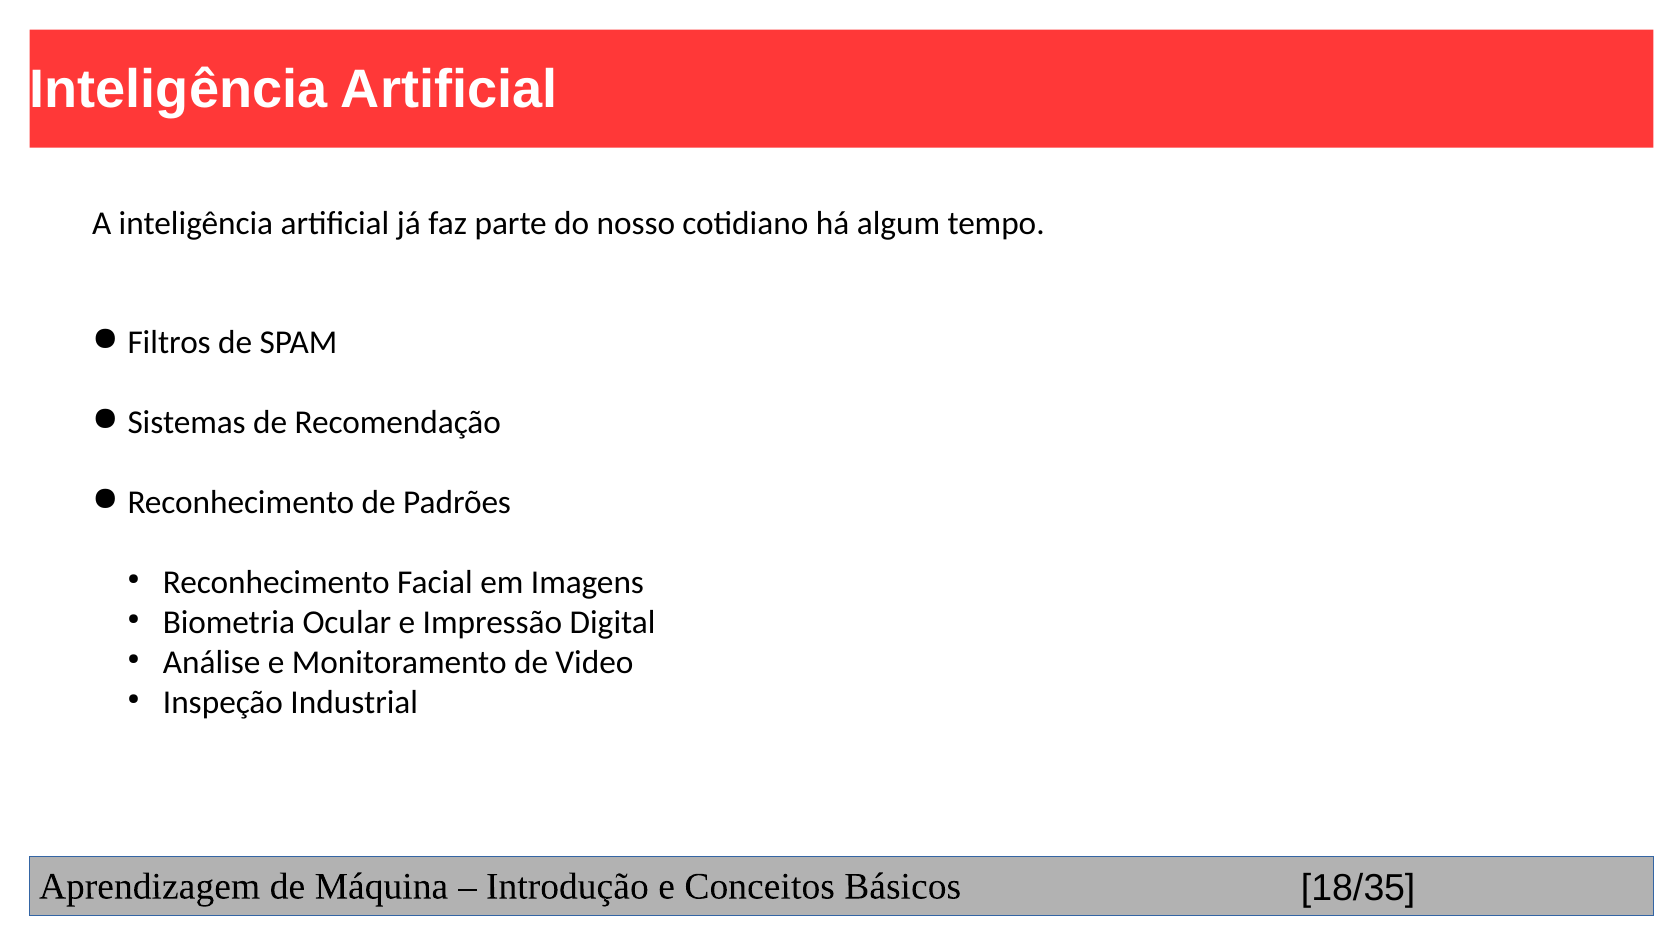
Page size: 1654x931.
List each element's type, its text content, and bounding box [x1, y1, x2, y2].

title Inteligência Artificial [29, 29, 1654, 148]
text_box A inteligência artificial já faz parte do nosso cotidiano há algum tempo. Filtros de SPAM Sistemas de Recomendação Reconhecimento de Padrões Reconhecimento Facial em Imagens Biometria Ocular e Impressão Digital Análise e Monitoramento de Video Inspeção Industrial [77, 153, 1594, 931]
